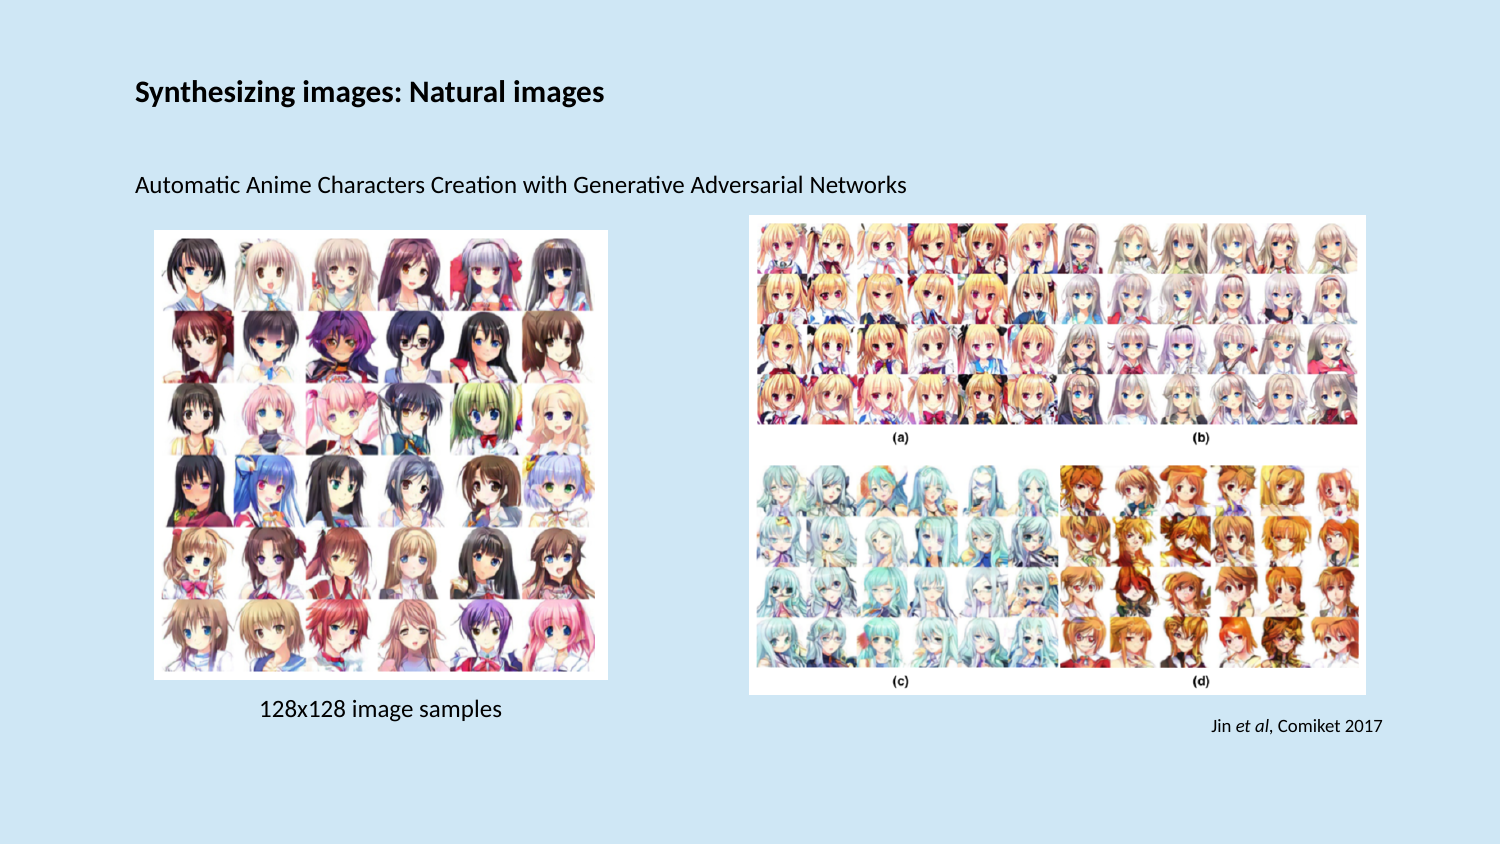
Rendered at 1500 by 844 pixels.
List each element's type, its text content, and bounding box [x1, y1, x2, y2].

text_box 128x128 image samples [127, 685, 635, 731]
text_box Synthesizing images: Natural images Automatic Anime Characters Creation with Generative Adversarial Networks [120, 64, 1364, 207]
text_box Jin et al, Comiket 2017 [1196, 706, 1398, 744]
picture [154, 230, 608, 680]
picture [749, 215, 1366, 695]
